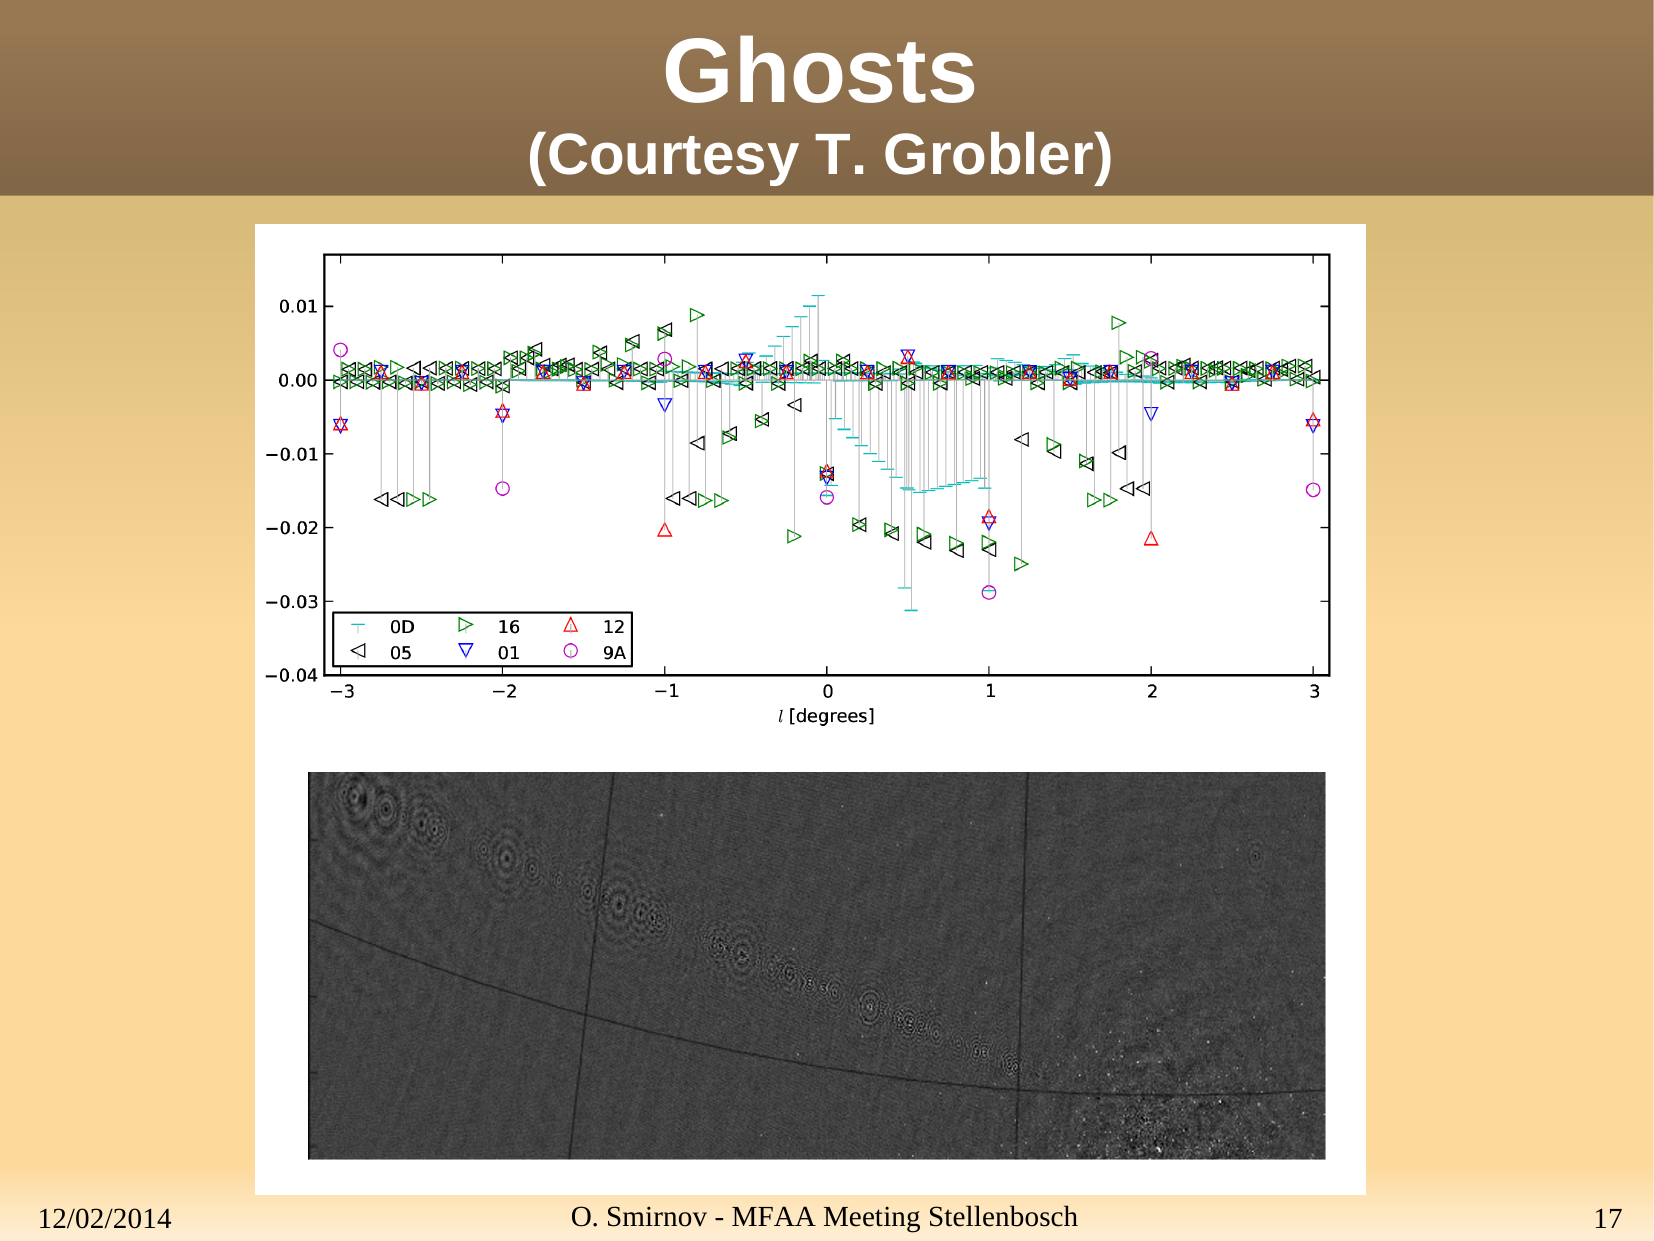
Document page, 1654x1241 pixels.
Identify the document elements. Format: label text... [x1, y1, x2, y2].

picture [0, 0, 1654, 1241]
title Ghosts (Courtesy T. Grobler) [76, 0, 1565, 208]
